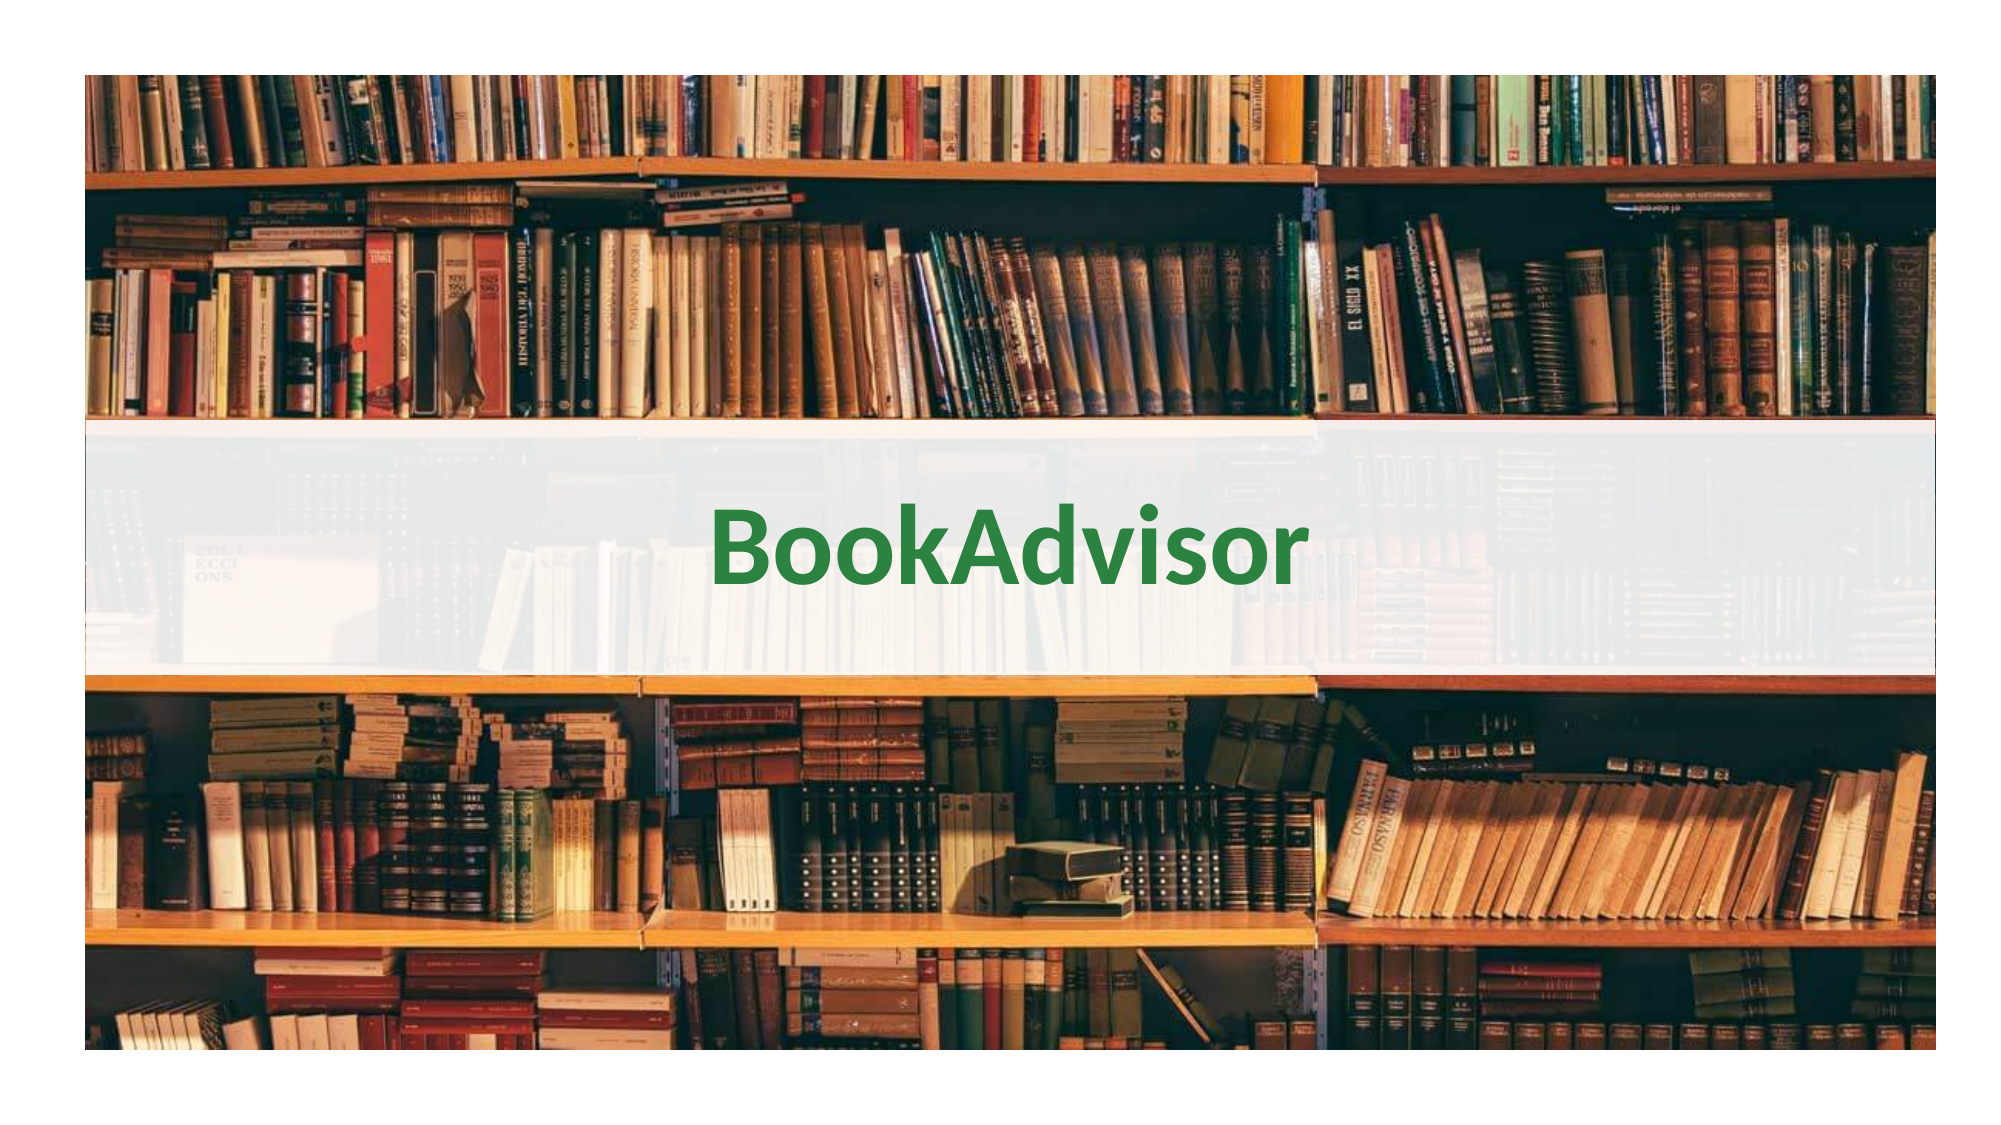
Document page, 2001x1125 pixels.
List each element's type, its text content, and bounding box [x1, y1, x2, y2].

picture [85, 676, 1936, 1051]
title BookAdvisor [85, 420, 1936, 676]
picture [85, 75, 1936, 420]
